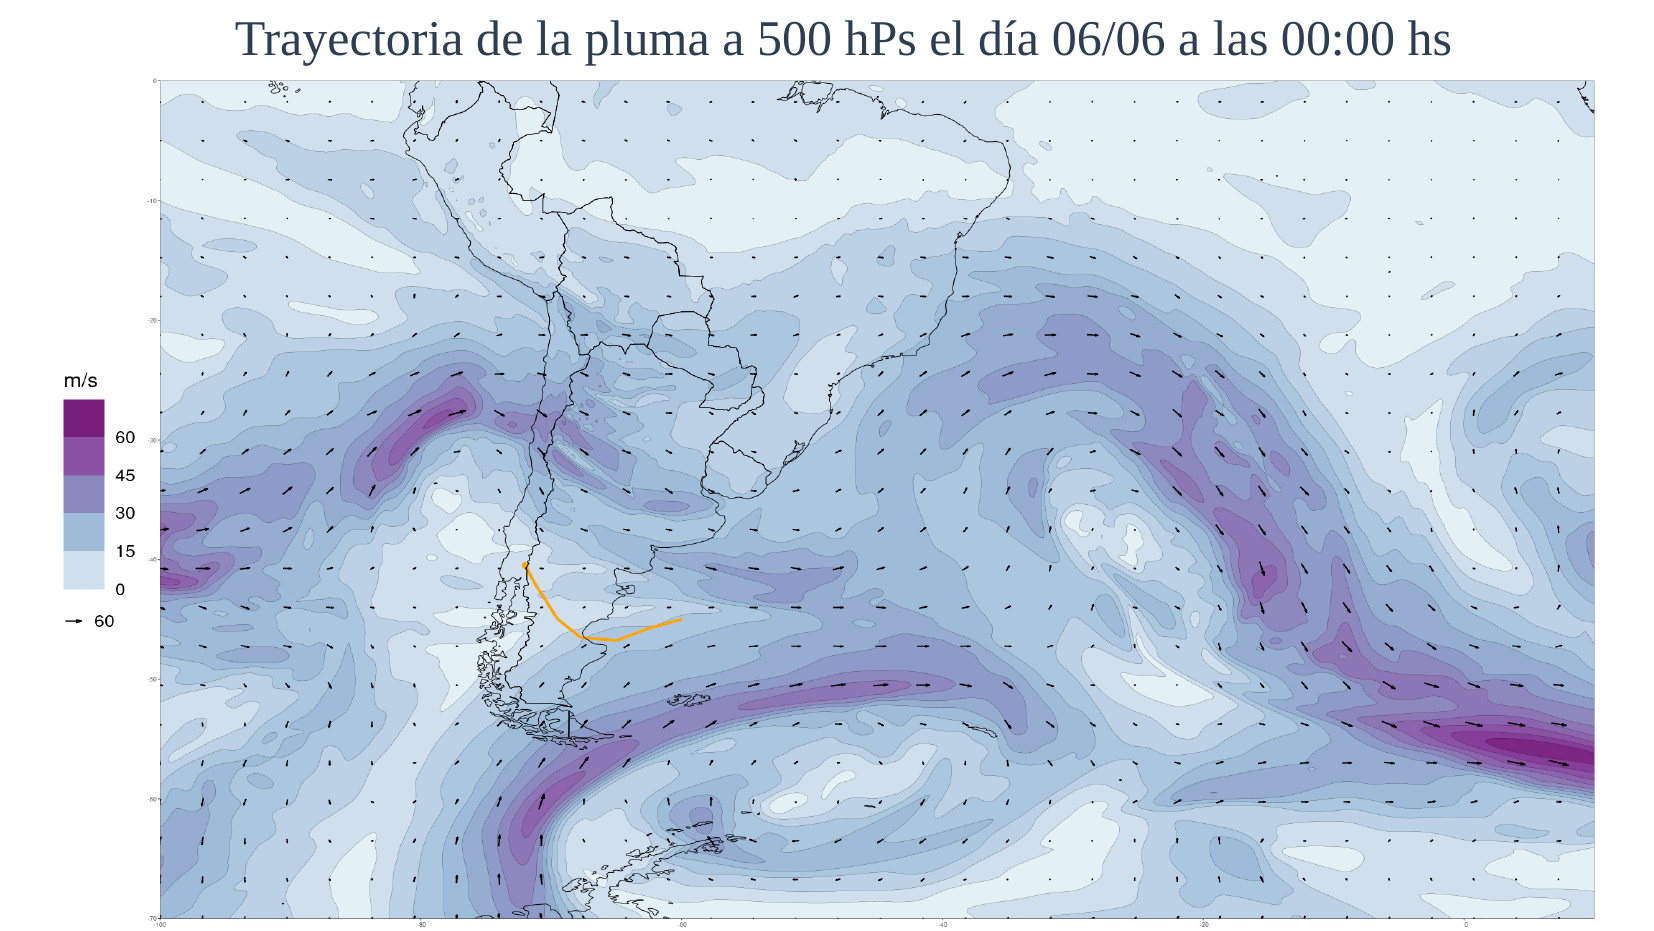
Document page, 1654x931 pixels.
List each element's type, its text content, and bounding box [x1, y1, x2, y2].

text_box Trayectoria de la pluma a 500 hPs el día 06/06 a las 00:00 hs [112, 0, 1576, 77]
picture [51, 77, 1602, 931]
